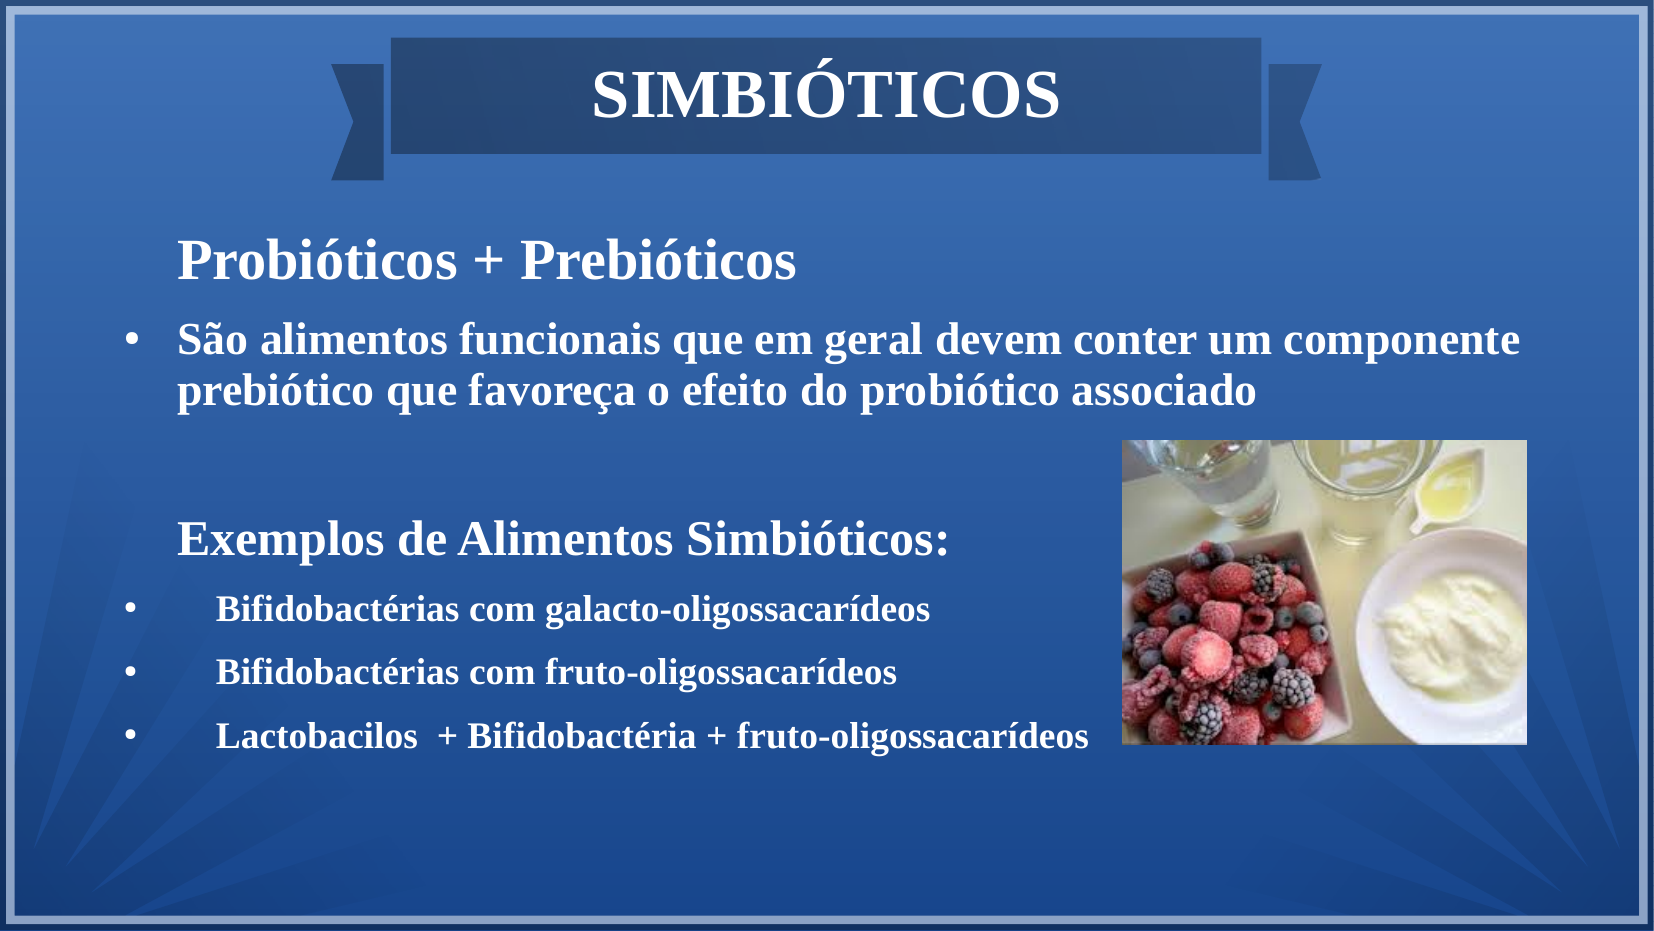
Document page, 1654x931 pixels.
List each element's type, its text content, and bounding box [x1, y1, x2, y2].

list Probióticos + Prebióticos São alimentos funcionais que em geral devem conter um componente prebiótico que favoreça o efeito do probiótico associado Exemplos de Alimentos Simbióticos:  Bifidobactérias com galacto-oligossacarídeos  Bifidobactérias com fruto-oligossacarídeos  Lactobacilos + Bifidobactéria + fruto-oligossacarídeos [106, 227, 1595, 851]
picture [1122, 440, 1527, 745]
title SIMBIÓTICOS [389, 35, 1264, 154]
